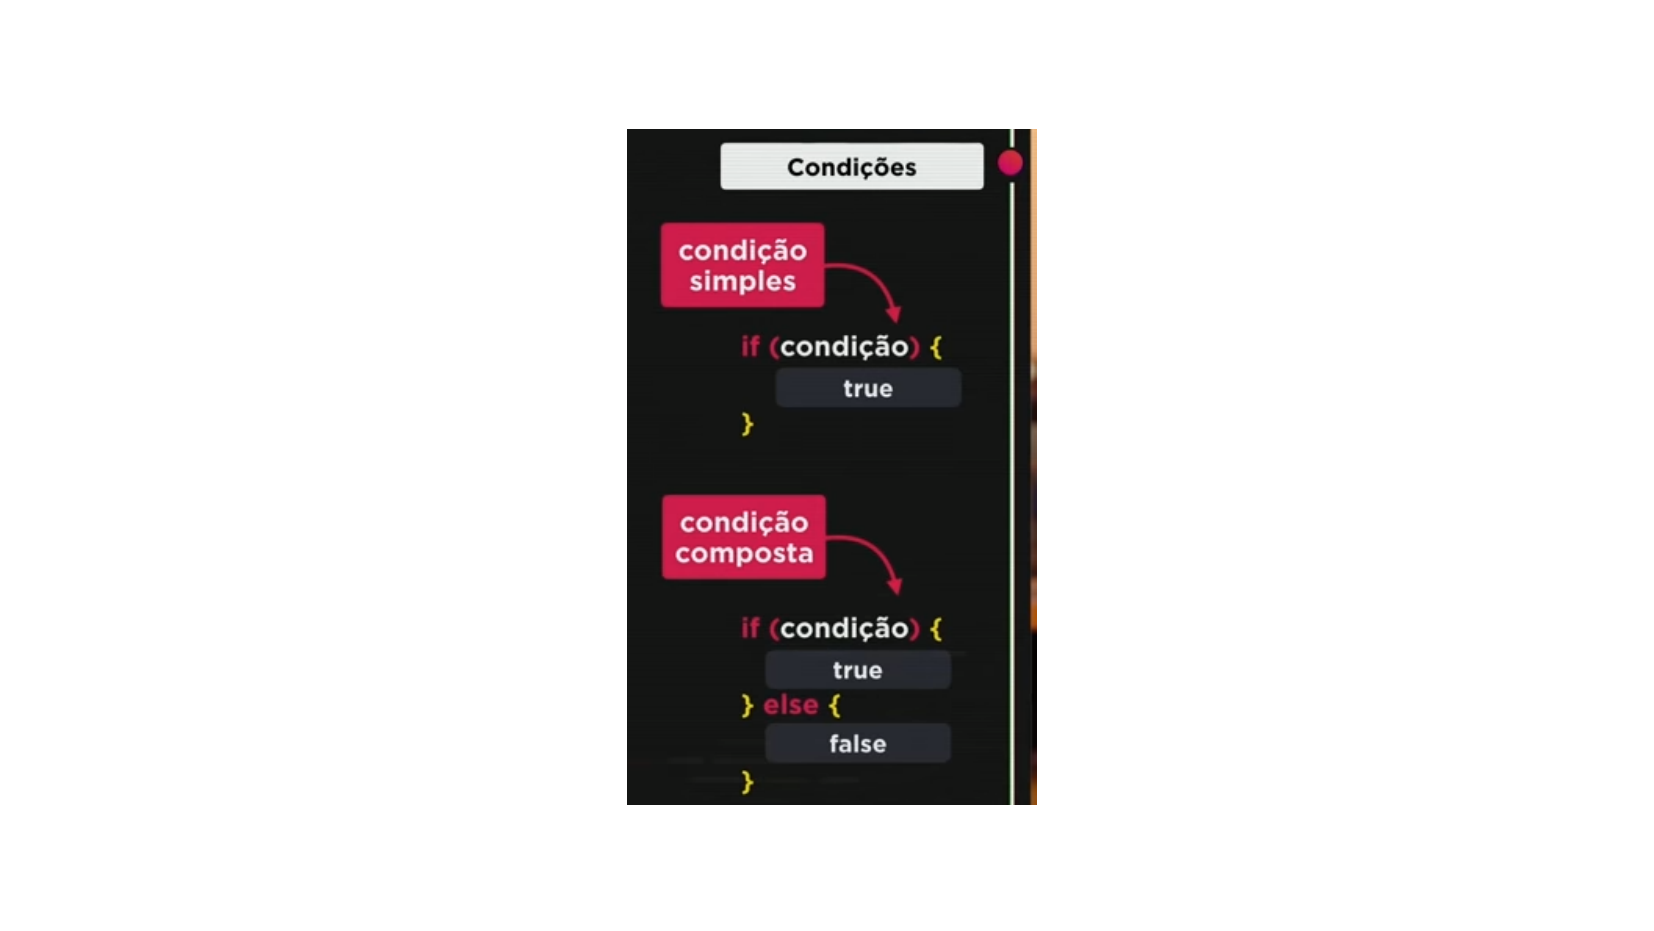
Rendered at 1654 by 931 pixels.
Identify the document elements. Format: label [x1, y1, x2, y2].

picture [627, 129, 1037, 805]
